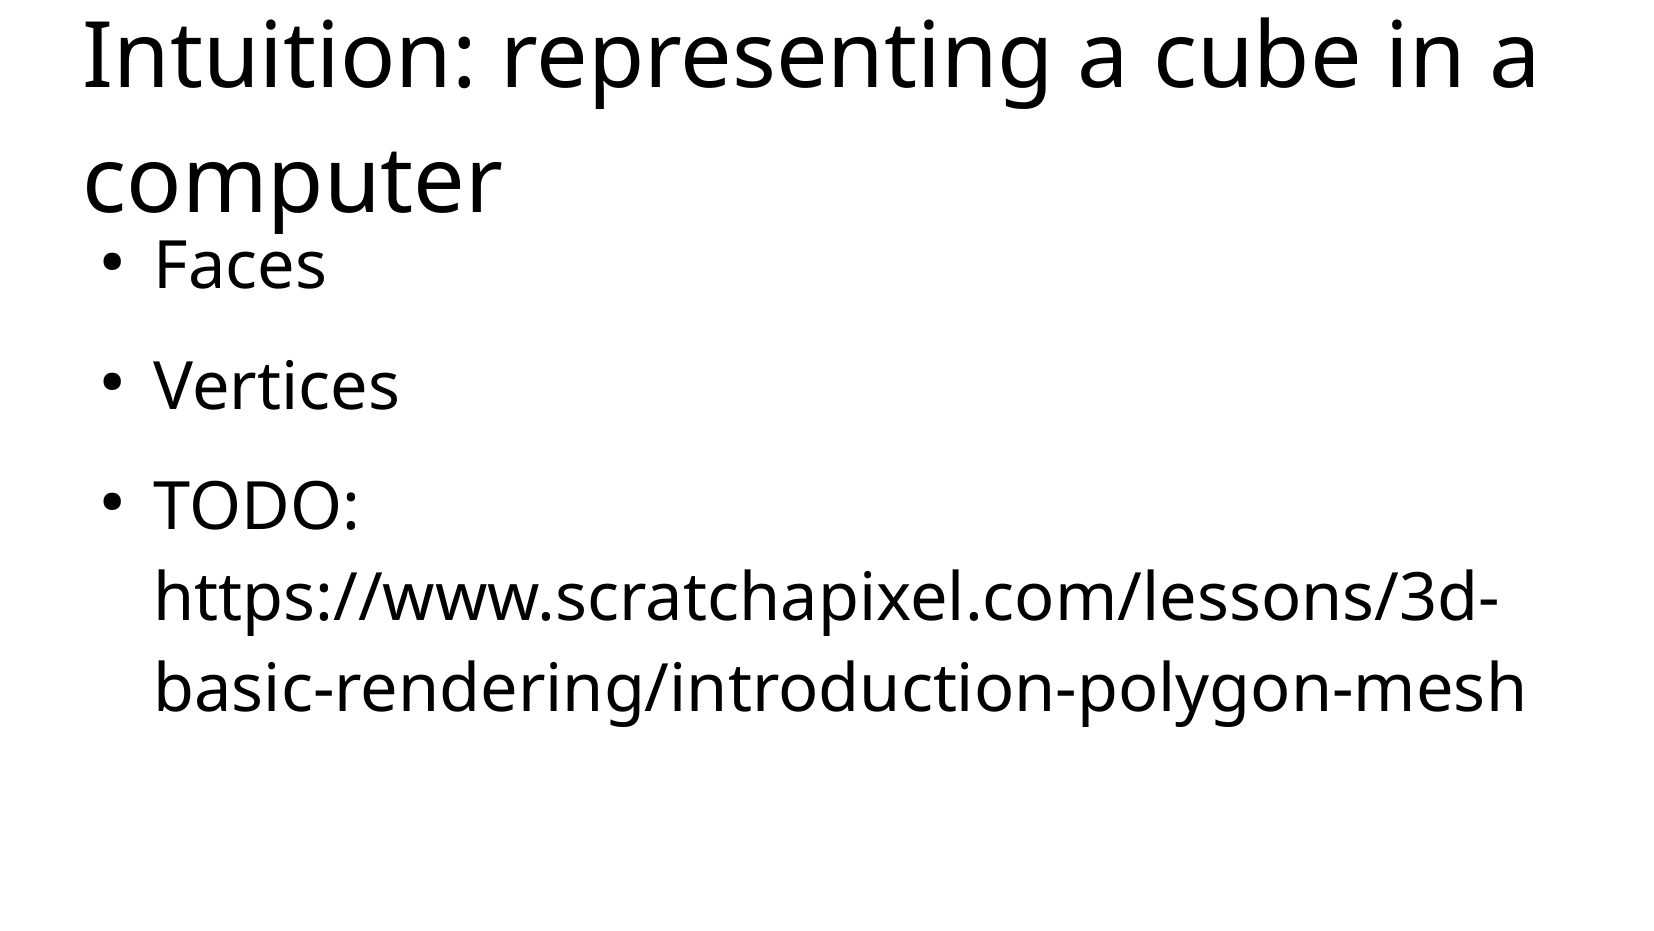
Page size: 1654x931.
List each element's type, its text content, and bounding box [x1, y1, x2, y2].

title Intuition: representing a cube in a computer [82, 37, 1571, 193]
list Faces Vertices TODO: https://www.scratchapixel.com/lessons/3d-basic-rendering/introduction-polygon-mesh [82, 217, 1571, 758]
